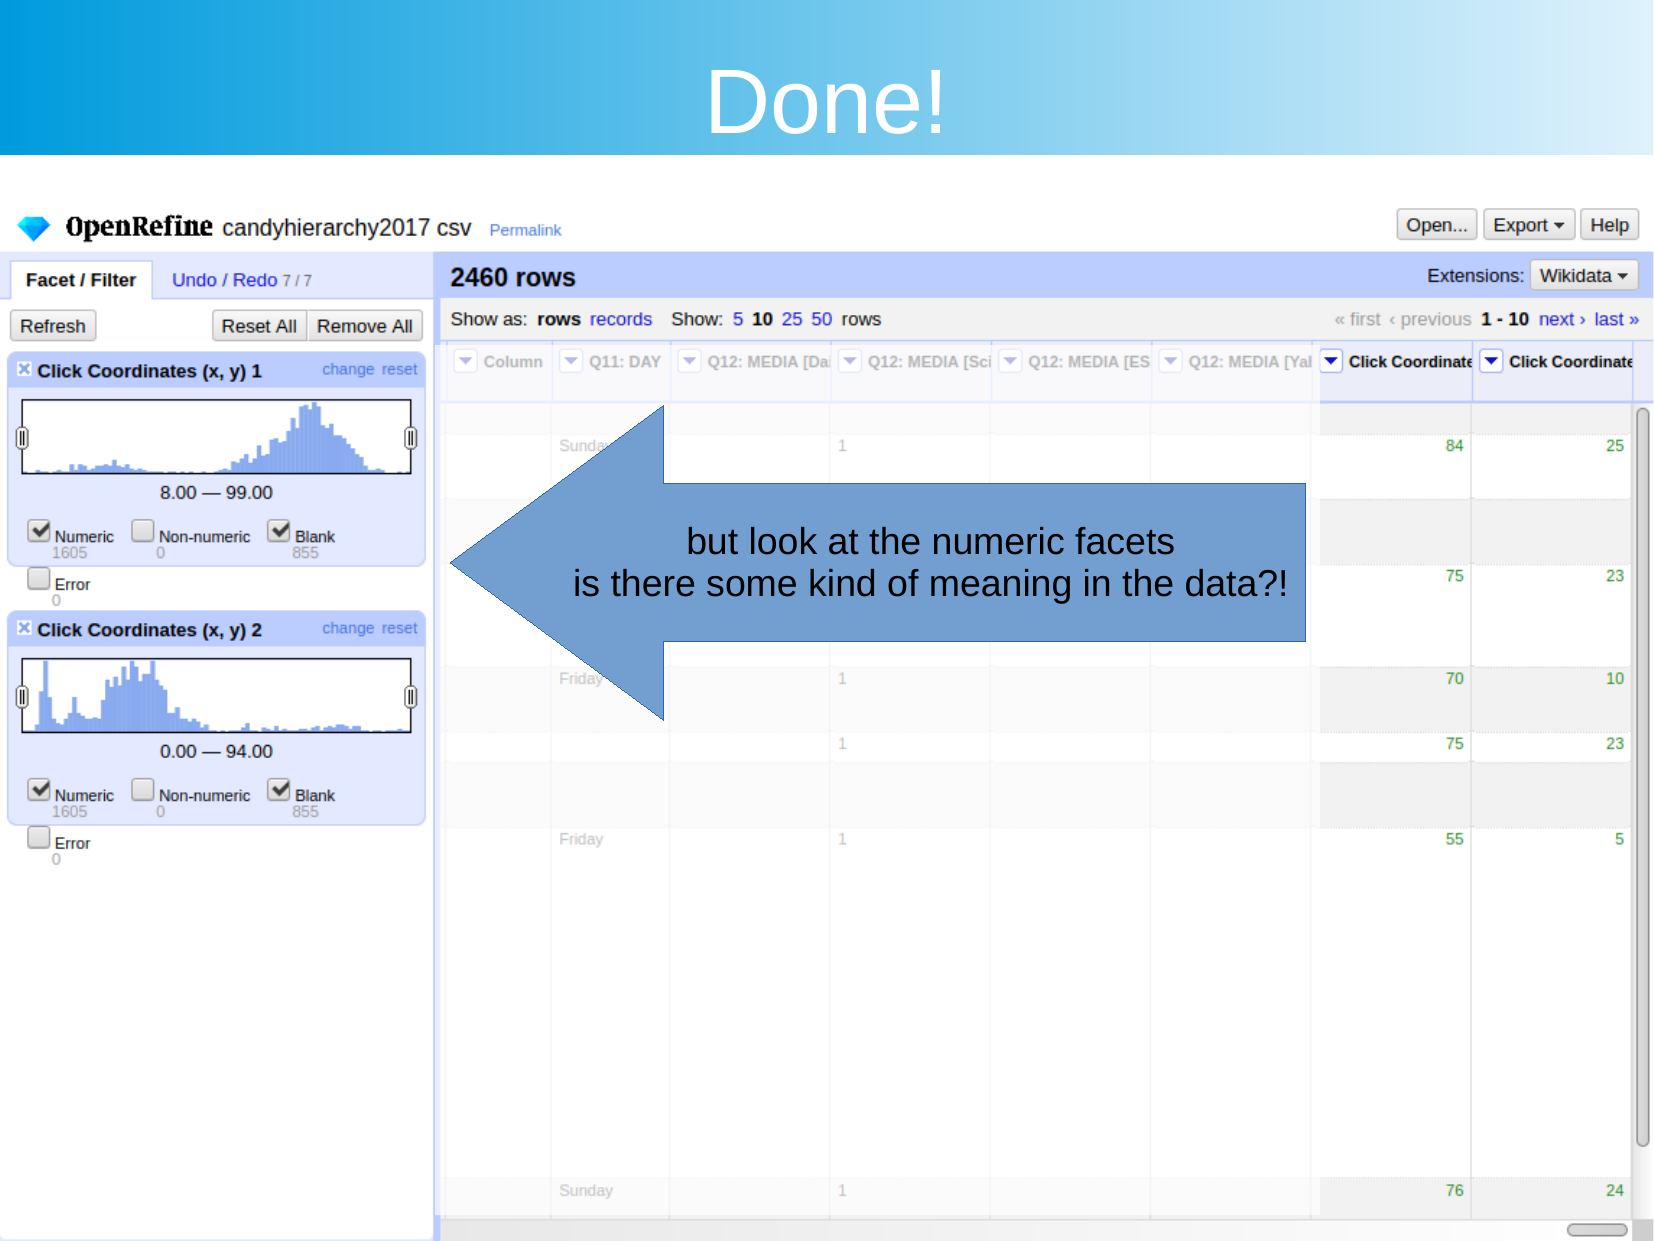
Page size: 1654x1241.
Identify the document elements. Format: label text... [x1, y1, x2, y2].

picture [0, 194, 1654, 1241]
text_box [435, 345, 1321, 1216]
title Done! [82, 49, 1571, 155]
text_box but look at the numeric facets is there some kind of meaning in the data?! [450, 405, 1306, 721]
